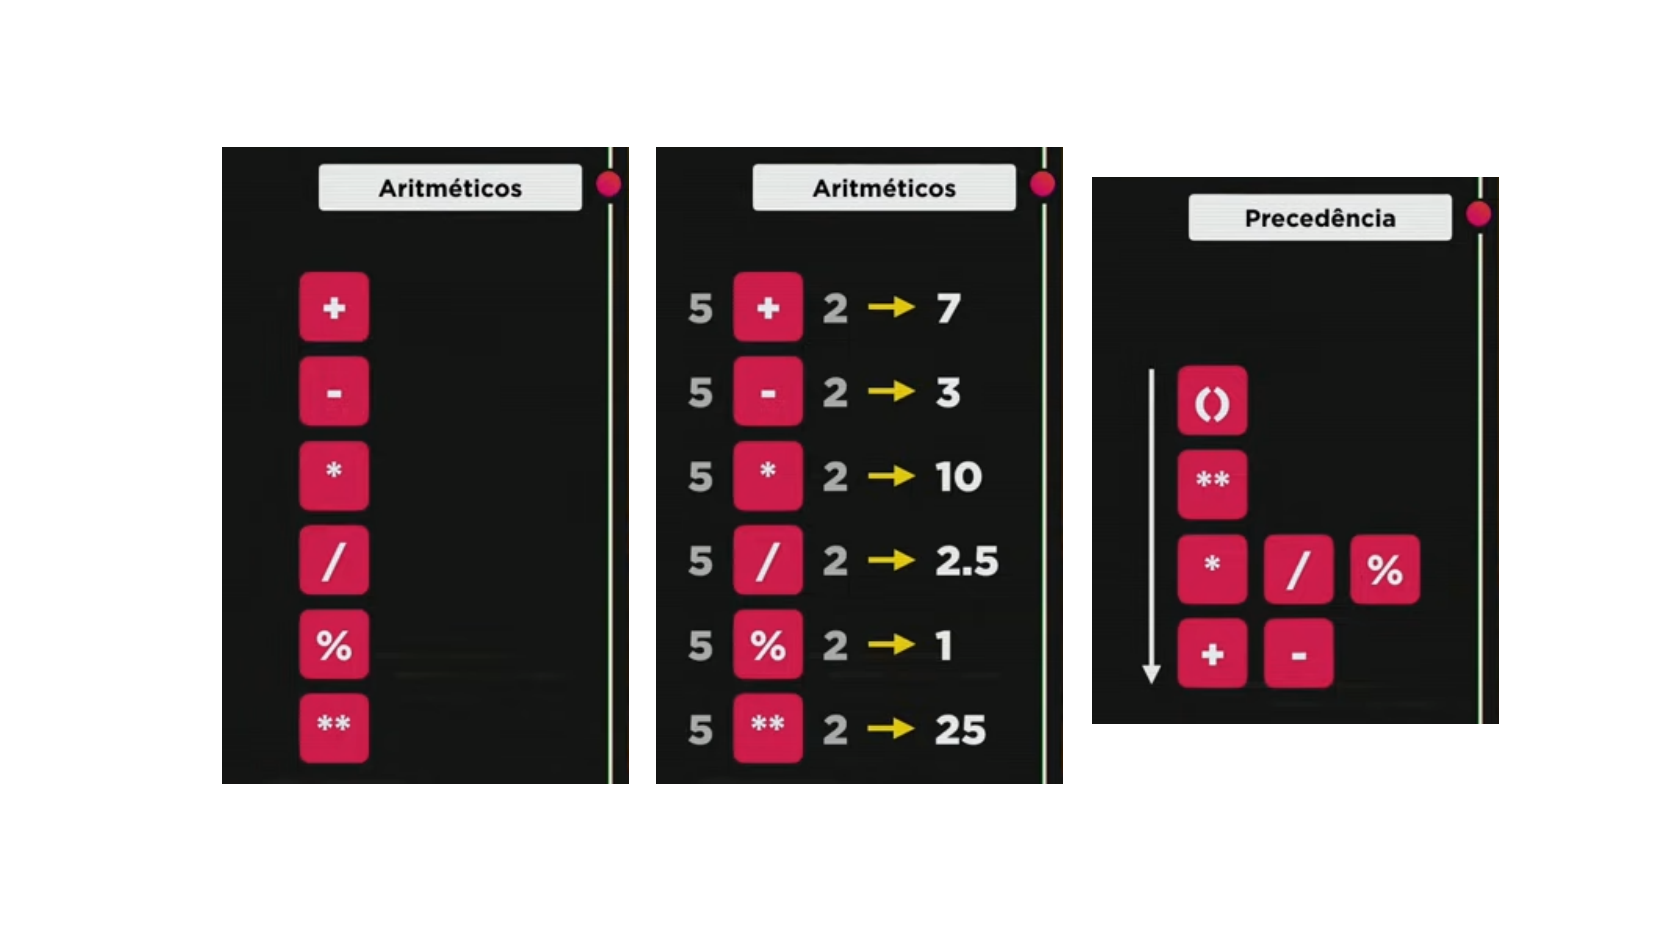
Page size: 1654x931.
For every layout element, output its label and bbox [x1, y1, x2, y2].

picture [1092, 177, 1499, 724]
picture [656, 147, 1063, 784]
picture [222, 147, 629, 784]
